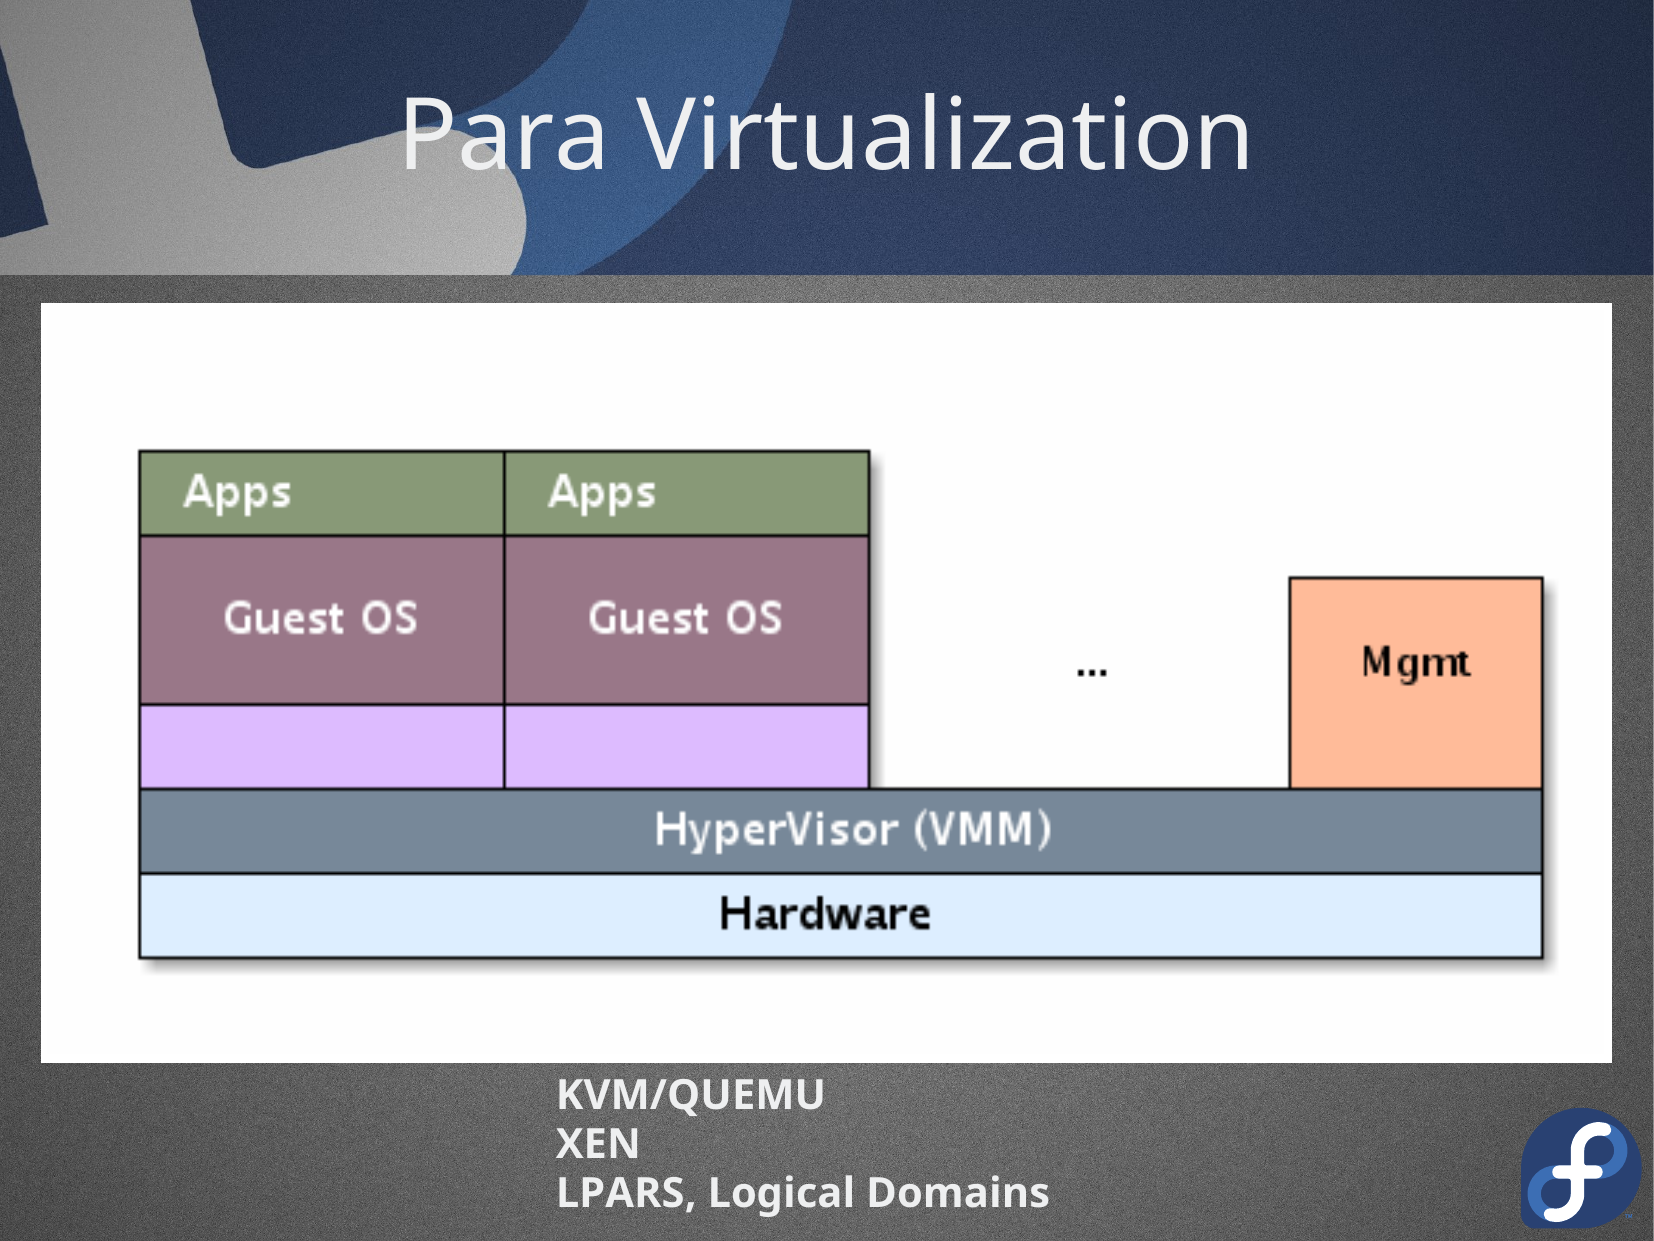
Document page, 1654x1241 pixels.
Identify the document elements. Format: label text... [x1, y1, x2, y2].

text_box KVM/QUEMU XEN LPARS, Logical Domains [65, 1039, 1542, 1241]
text_box Para Virtualization [88, 29, 1565, 237]
picture [0, 0, 1654, 1241]
